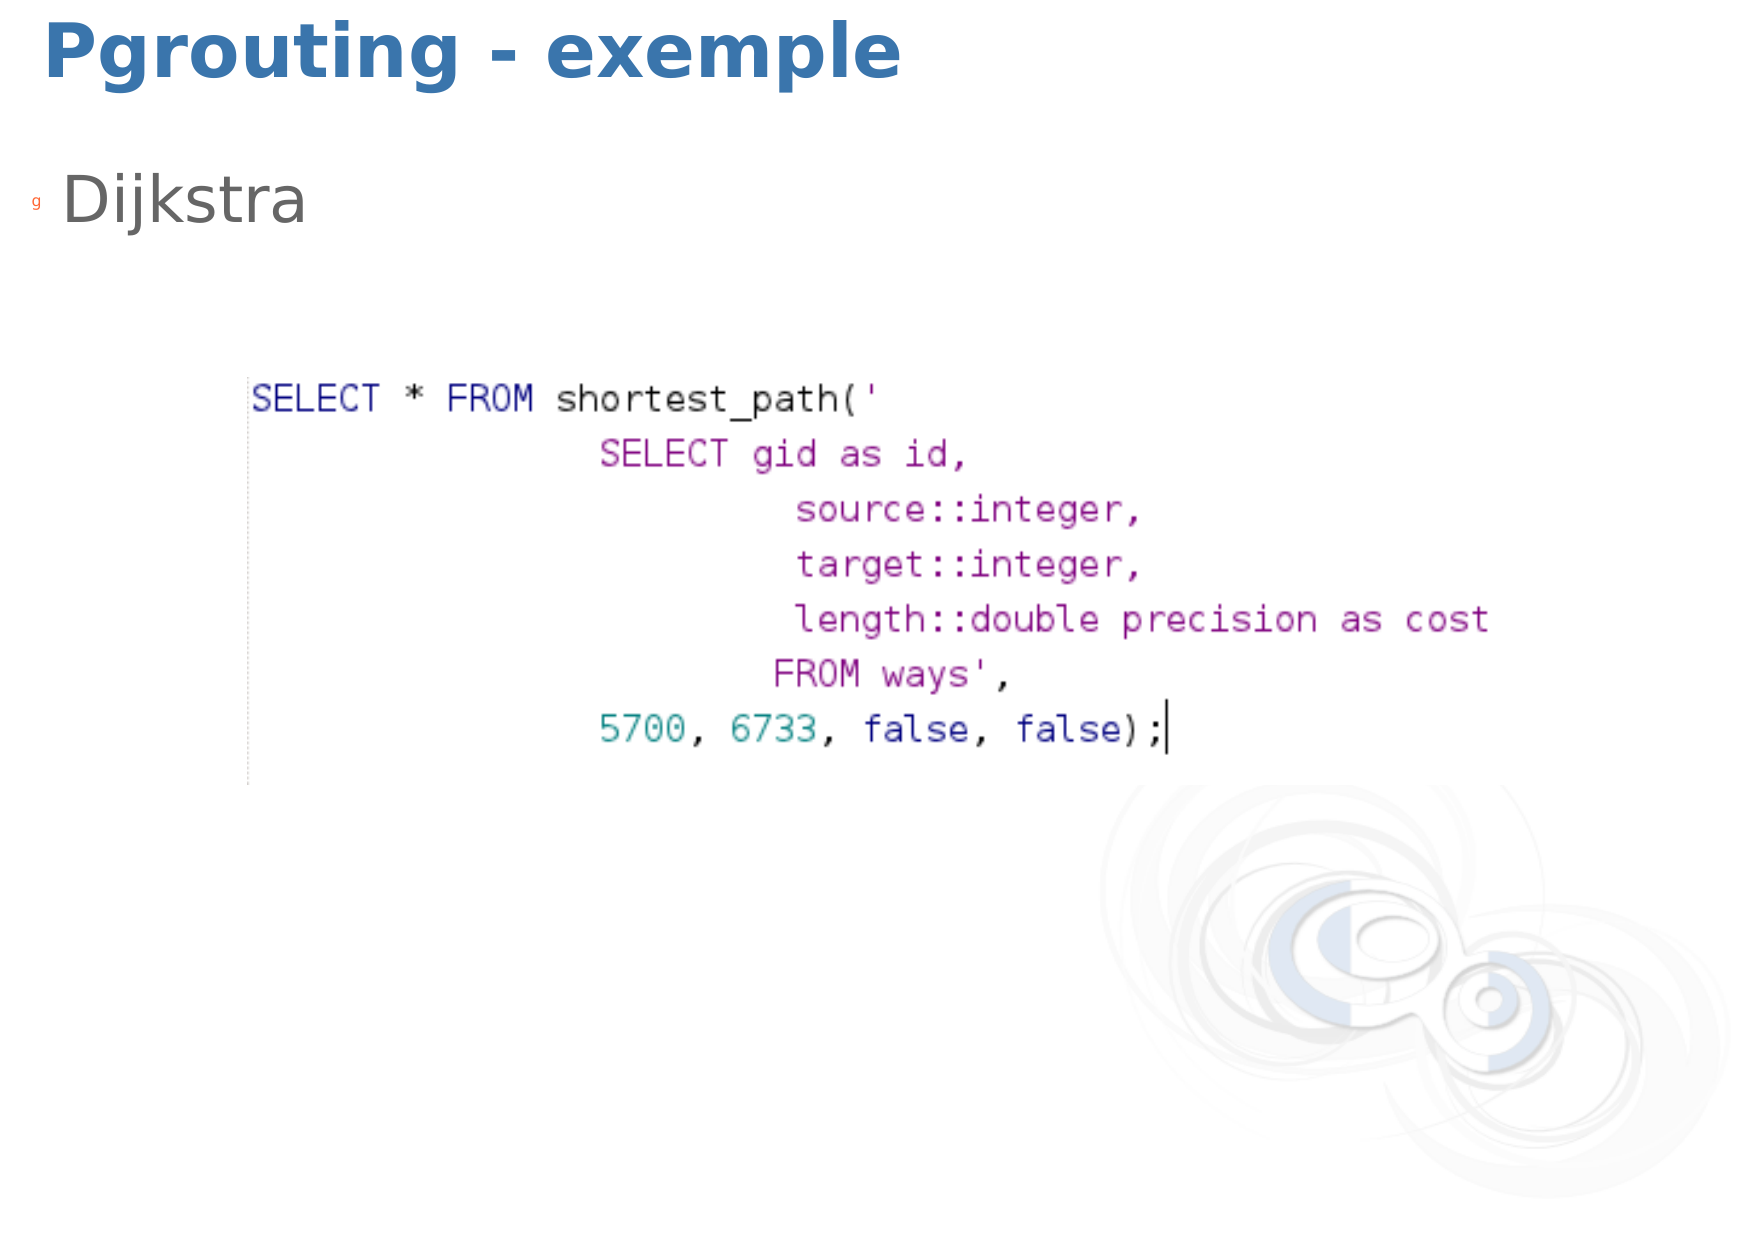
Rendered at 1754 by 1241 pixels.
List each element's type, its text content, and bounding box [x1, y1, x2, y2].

list Dijkstra [31, 163, 380, 294]
picture [247, 377, 1512, 785]
title Pgrouting - exemple [42, 0, 1754, 103]
list > Shapefile GUI (shp2pgsql) > GDAL/OGR > OSM (osm2pgsql, osmosis…) [1092, 679, 1754, 1241]
